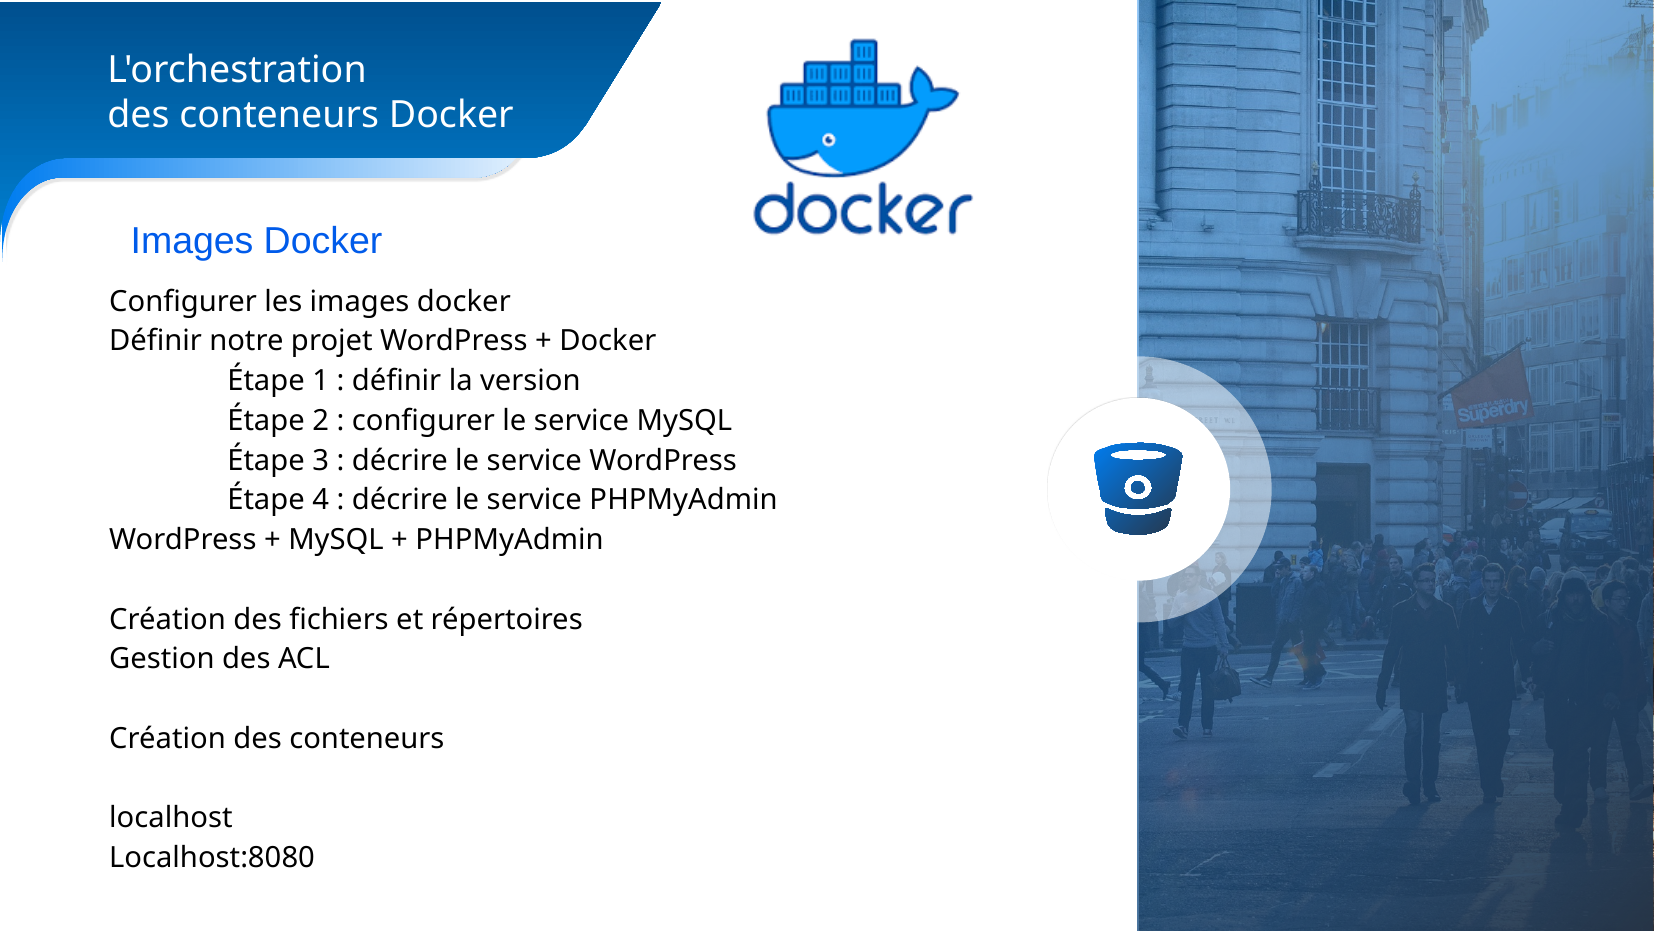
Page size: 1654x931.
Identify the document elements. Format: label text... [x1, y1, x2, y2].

text_box Images Docker [115, 212, 662, 272]
text_box Configurer les images docker Définir notre projet WordPress + Docker Étape 1 : définir la version Étape 2 : configurer le service MySQL Étape 3 : décrire le service WordPress Étape 4 : décrire le service PHPMyAdmin WordPress + MySQL + PHPMyAdmin Création des fichiers et répertoires Gestion des ACL Création des conteneurs localhost Localhost:8080 [94, 272, 1151, 914]
text_box [1137, 0, 1654, 931]
picture [685, 36, 1042, 237]
text_box L'orchestration des conteneurs Docker [92, 37, 530, 143]
text_box [0, 2, 662, 263]
